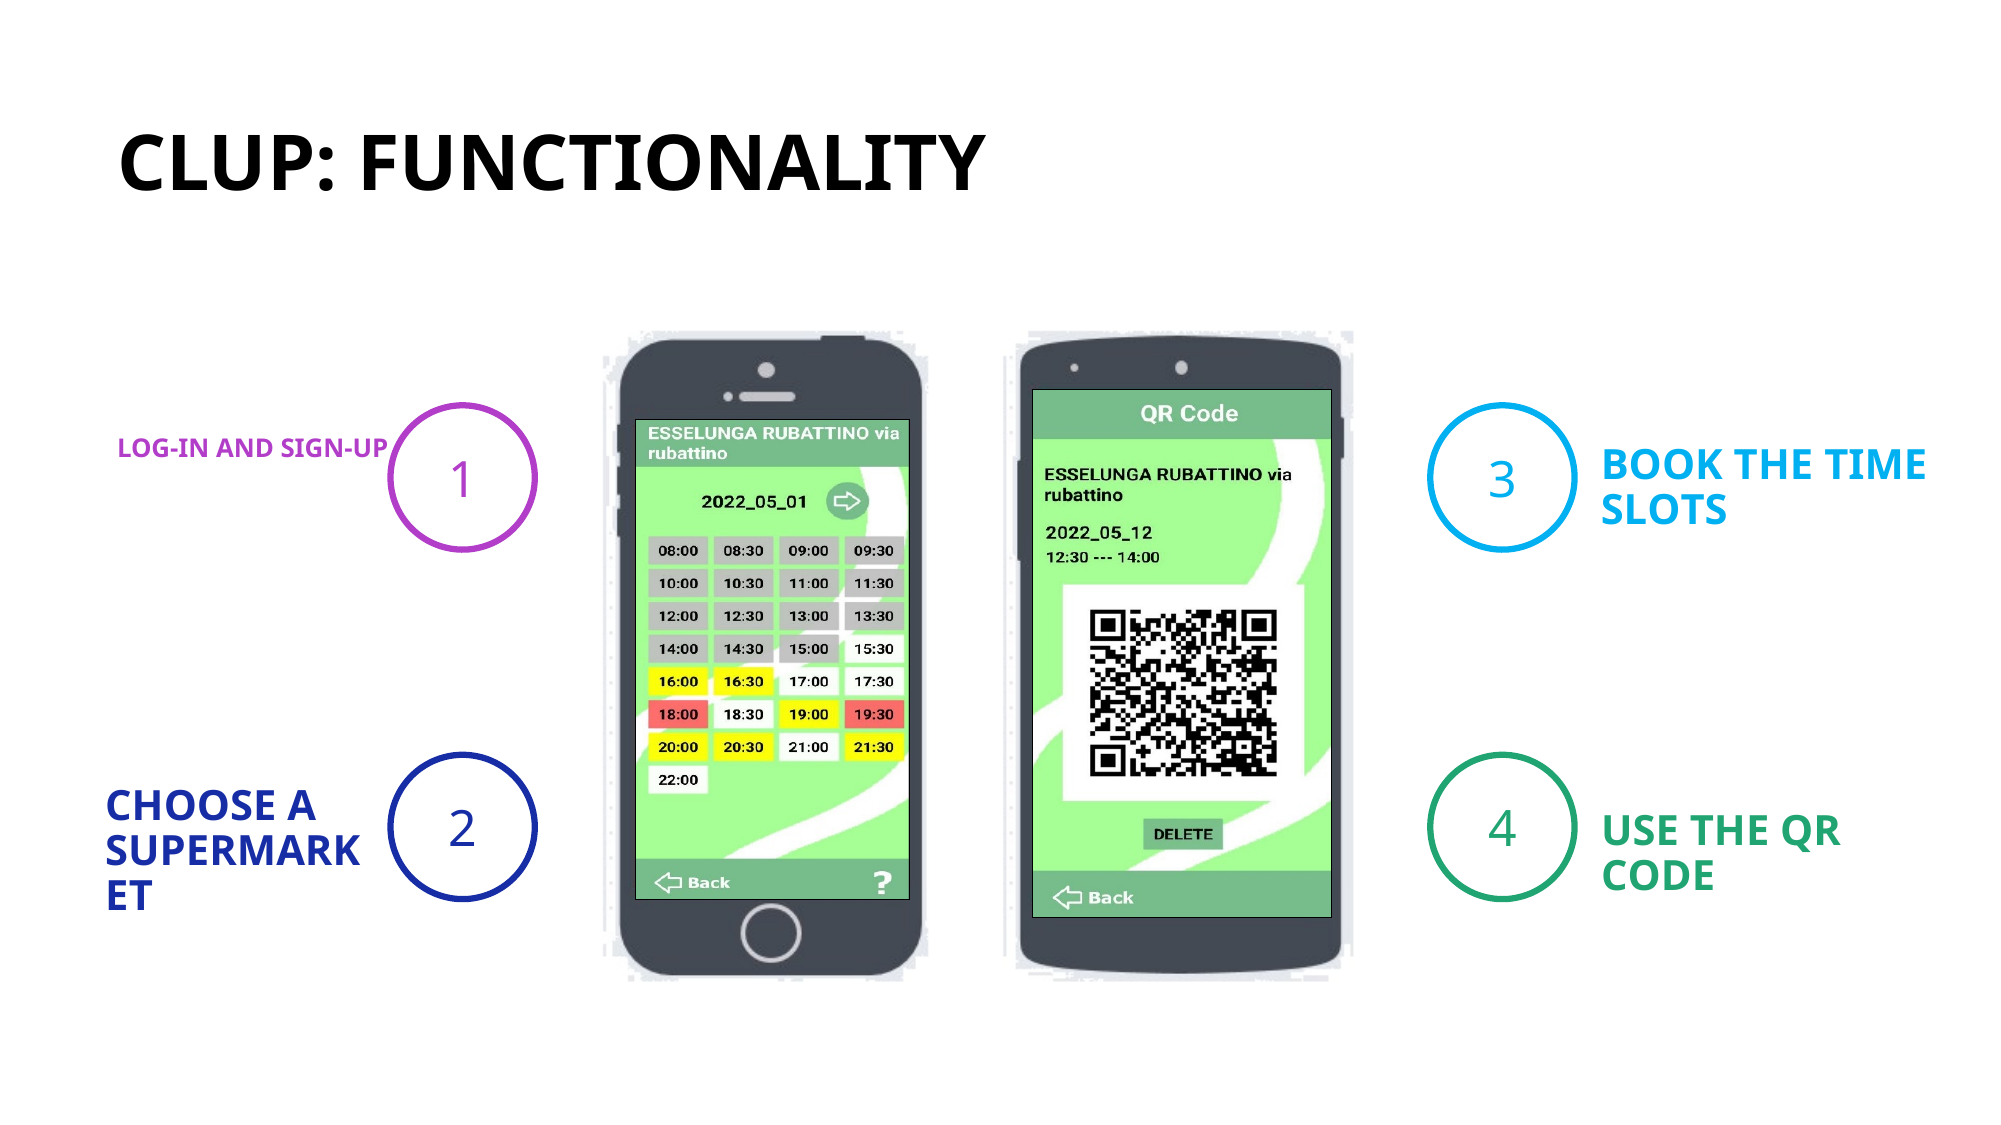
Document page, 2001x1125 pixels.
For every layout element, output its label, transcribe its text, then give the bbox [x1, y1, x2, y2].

text_box 1 [390, 405, 535, 550]
text_box USE THE QR CODE [1585, 802, 1955, 852]
list LOG-IN AND SIGN-UP [102, 427, 415, 478]
text_box CHOOSE A SUPERMARKET [90, 777, 385, 827]
title CLUP: FUNCTIONALITY [102, 103, 1056, 215]
text_box 2 [390, 754, 535, 900]
text_box 3 [1430, 405, 1575, 550]
picture [578, 306, 1387, 1005]
text_box 4 [1430, 754, 1575, 900]
text_box BOOK THE TIME SLOTS [1585, 435, 1954, 520]
